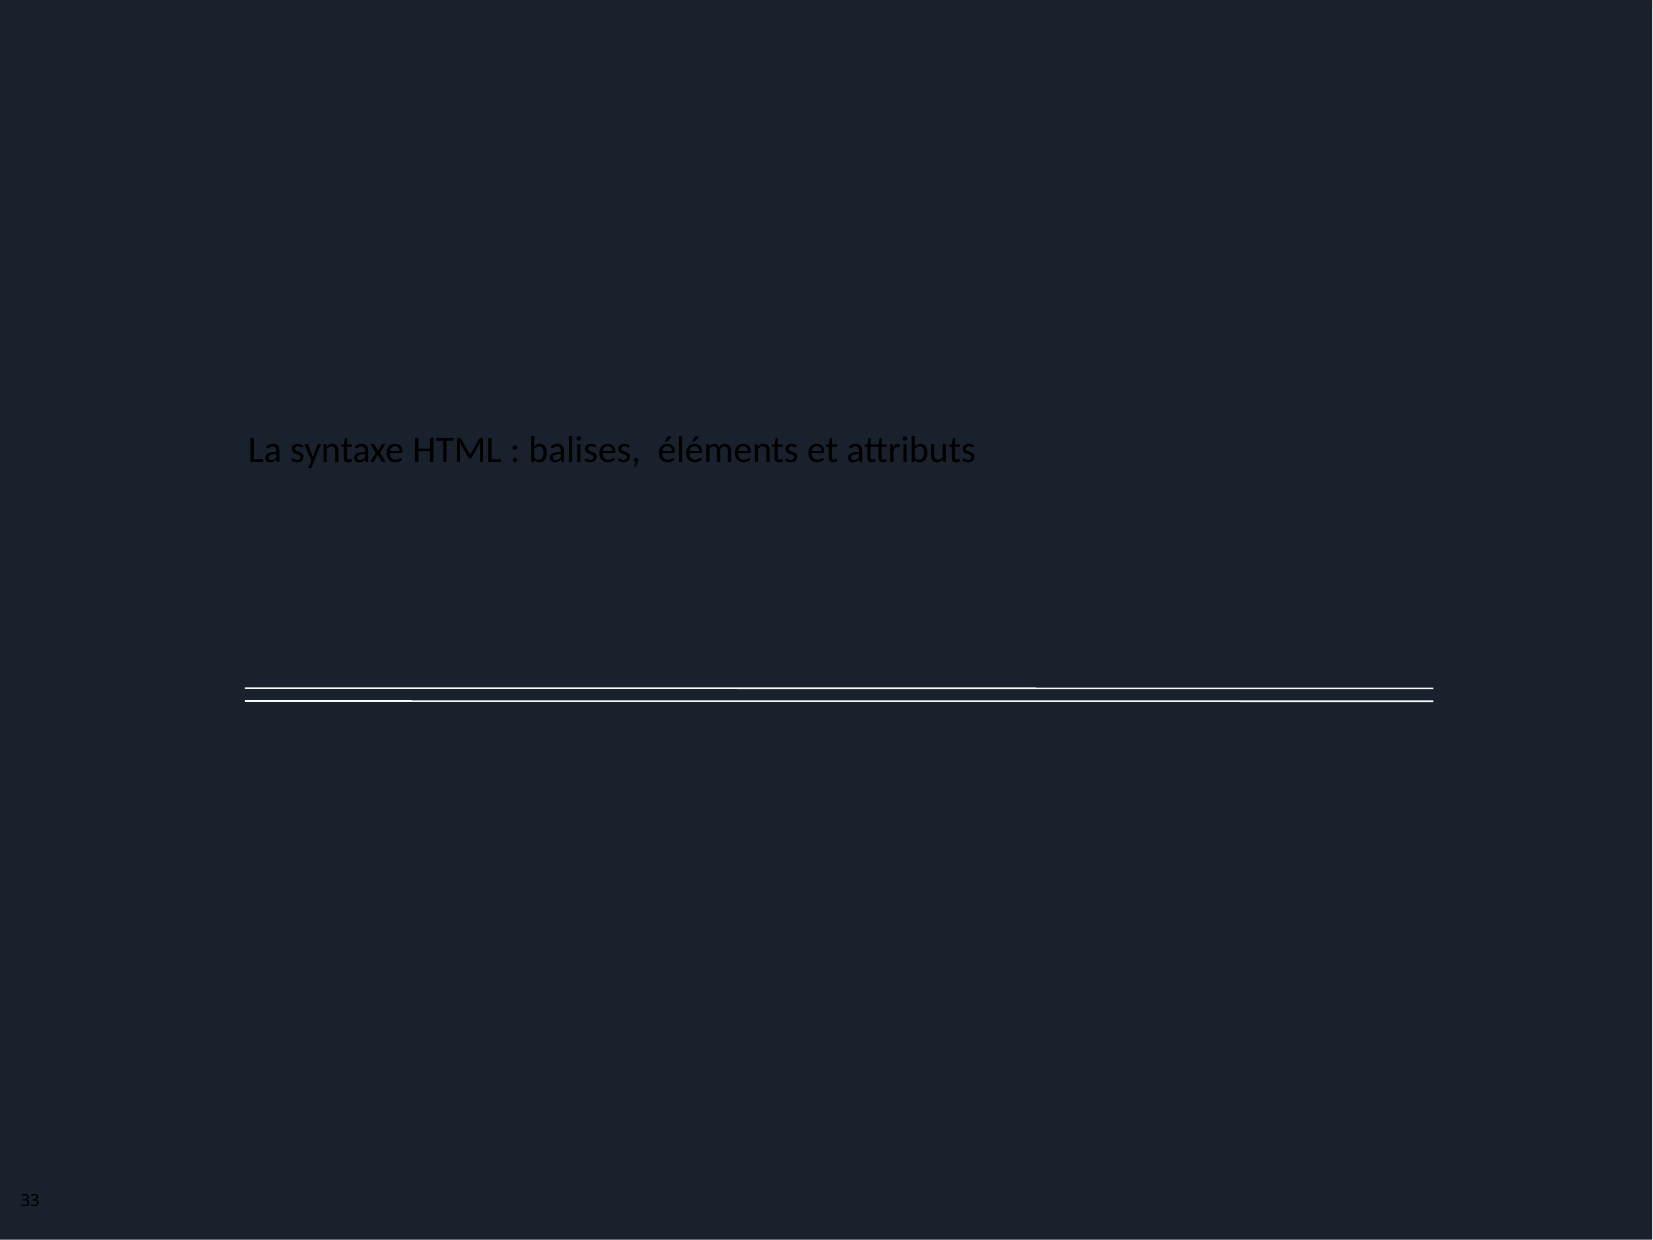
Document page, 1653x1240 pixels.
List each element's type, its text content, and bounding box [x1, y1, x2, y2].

text_box 33 [18, 1187, 42, 1210]
text_box [0, 0, 1653, 1240]
title La syntaxe HTML : balises, éléments et attributs [139, 356, 1513, 574]
